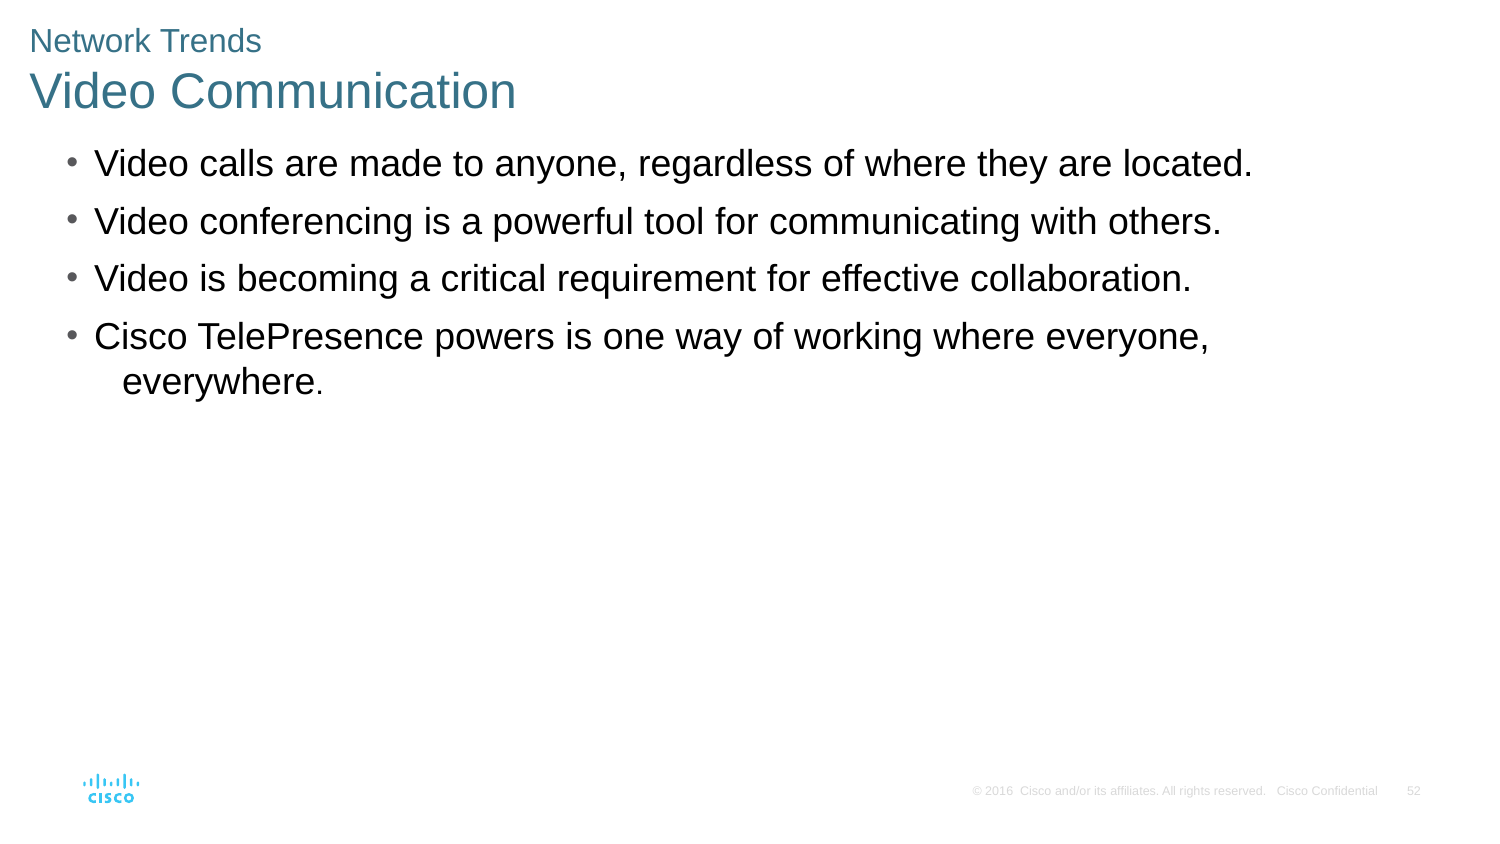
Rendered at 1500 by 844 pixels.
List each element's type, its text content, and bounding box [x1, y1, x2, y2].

title Network Trends Video Communication [14, 6, 1500, 132]
list Video calls are made to anyone, regardless of where they are located. Video conferencing is a powerful tool for communicating with others. Video is becoming a critical requirement for effective collaboration. Cisco TelePresence powers is one way of working where everyone, everywhere. [51, 131, 1353, 539]
